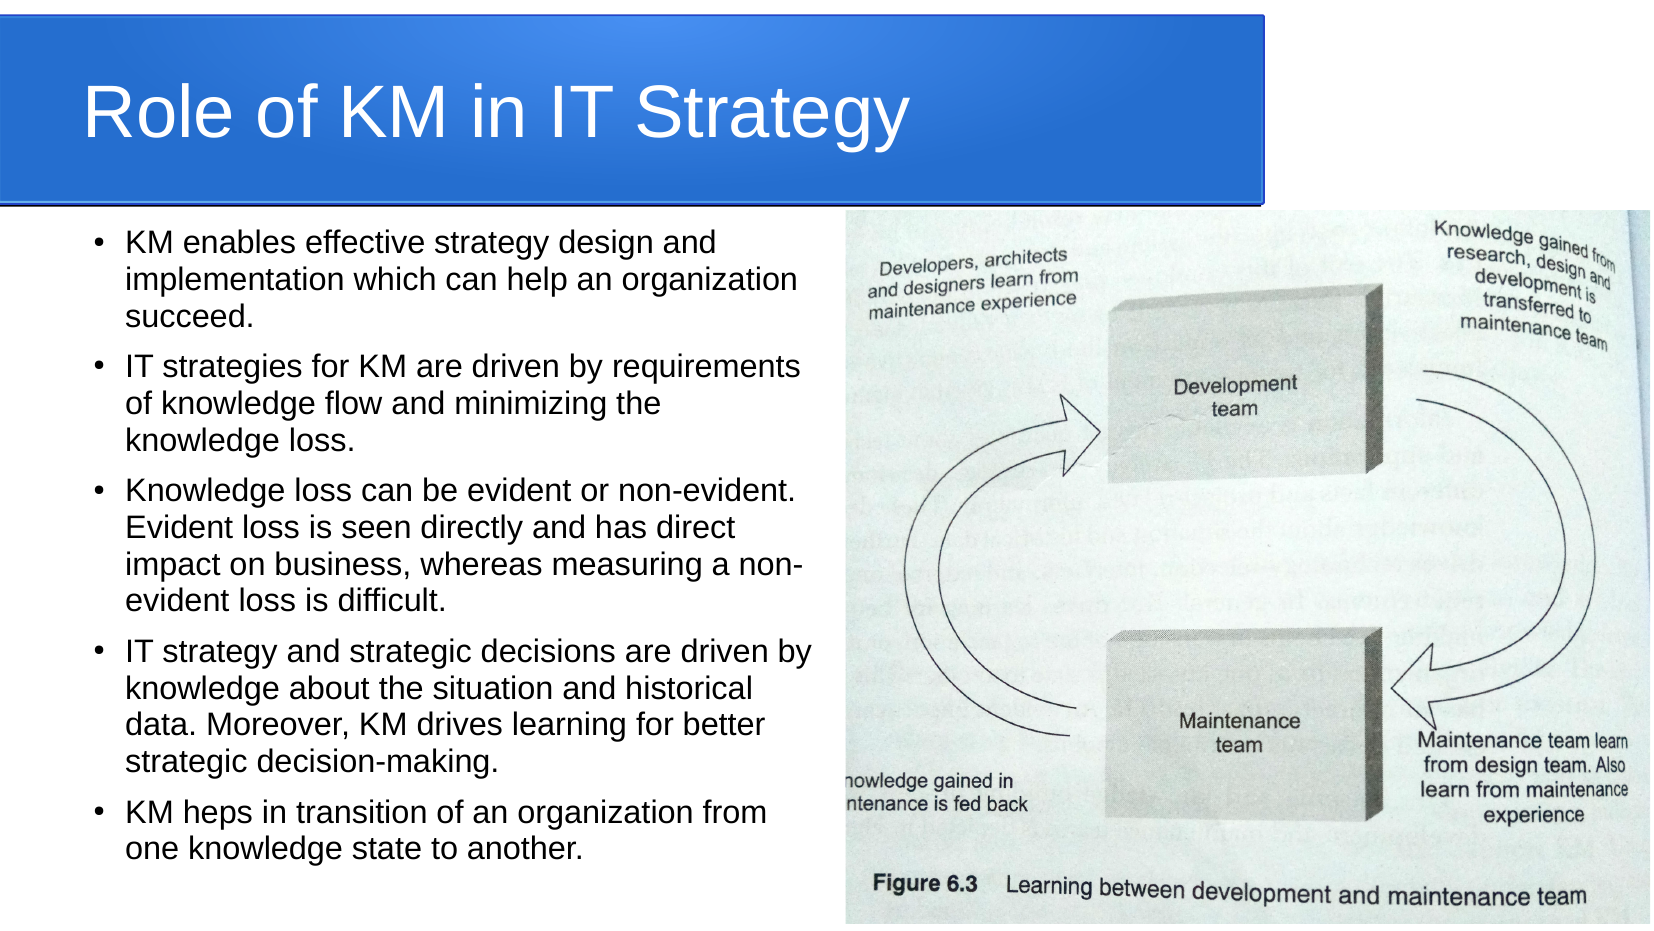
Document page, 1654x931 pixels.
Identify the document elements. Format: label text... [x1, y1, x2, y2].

picture [845, 210, 1651, 924]
title Role of KM in IT Strategy [82, 35, 1235, 189]
list KM enables effective strategy design and implementation which can help an organization succeed. IT strategies for KM are driven by requirements of knowledge flow and minimizing the knowledge loss. Knowledge loss can be evident or non-evident. Evident loss is seen directly and has direct impact on business, whereas measuring a non-evident loss is difficult. IT strategy and strategic decisions are driven by knowledge about the situation and historical data. Moreover, KM drives learning for better strategic decision-making. KM heps in transition of an organization from one knowledge state to another. [82, 224, 826, 871]
